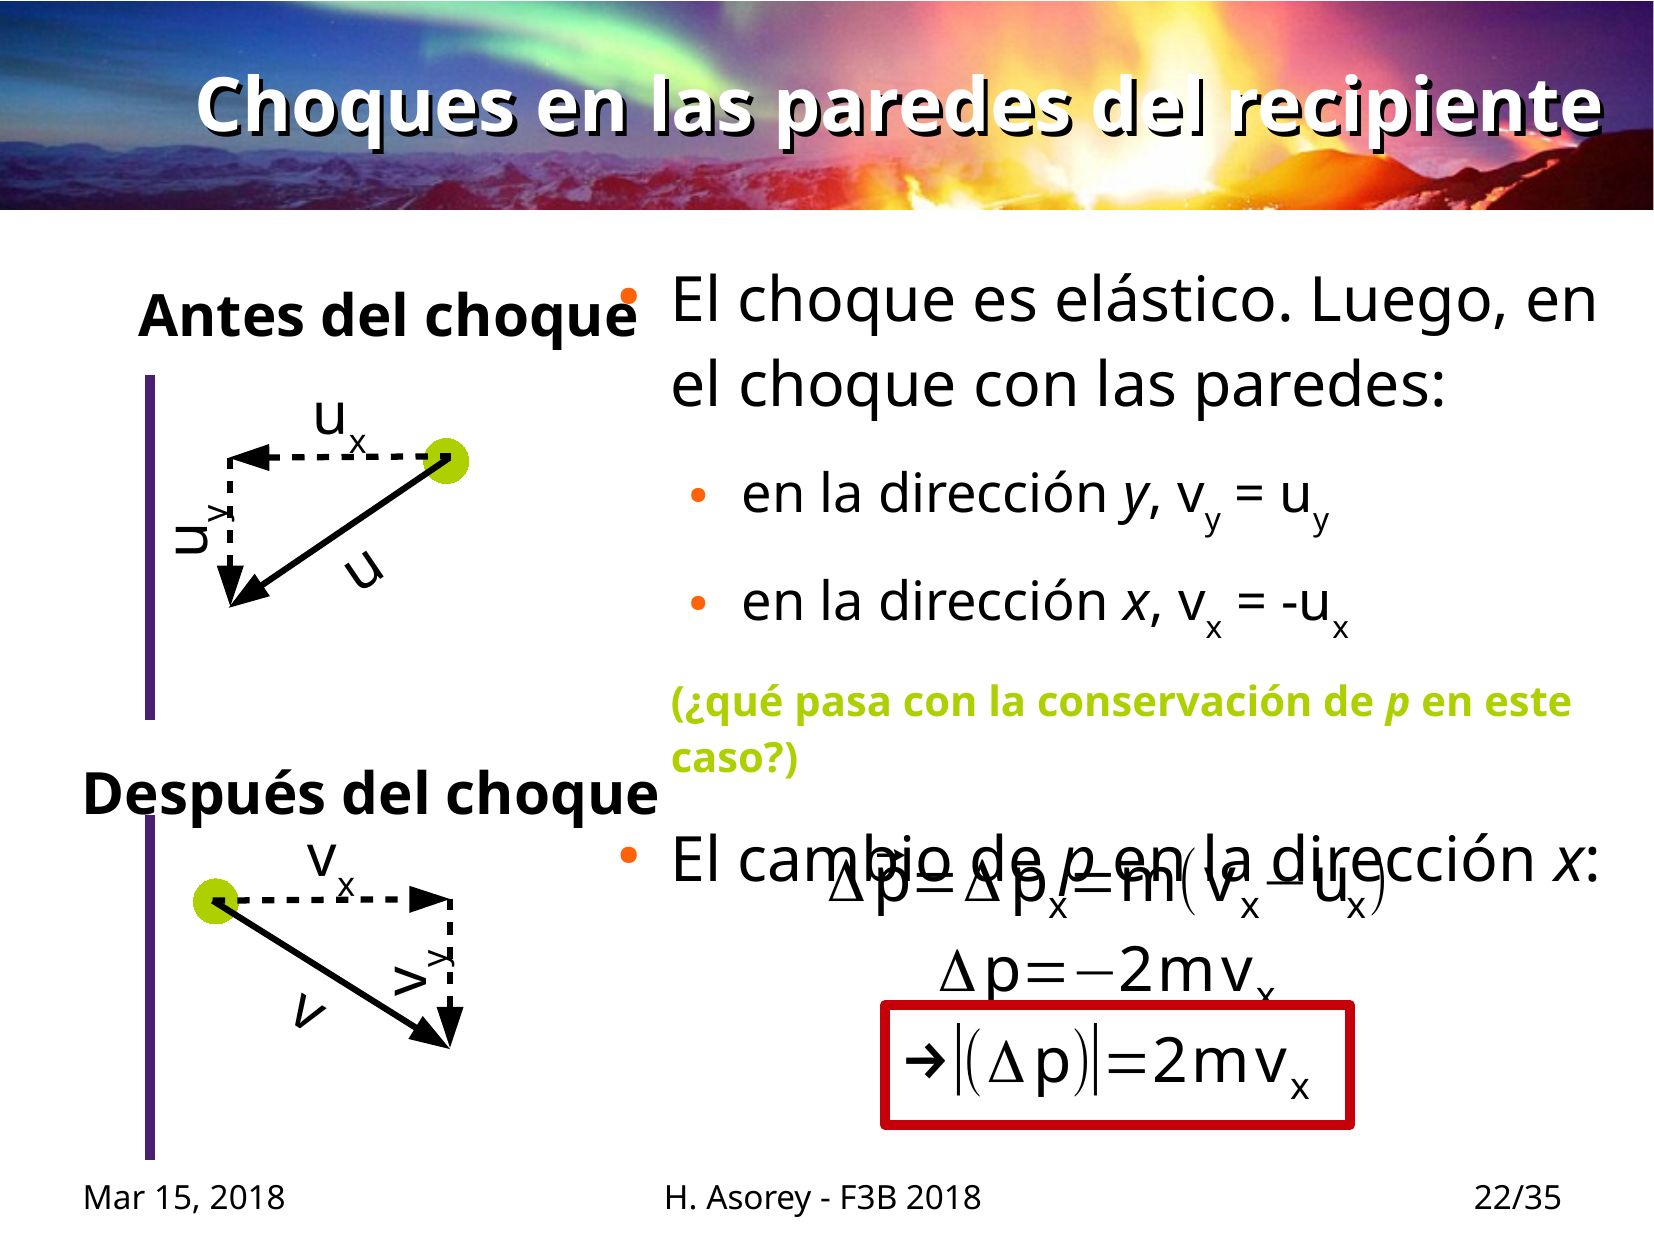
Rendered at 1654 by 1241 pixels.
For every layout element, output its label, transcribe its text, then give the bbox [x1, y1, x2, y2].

chart [819, 840, 1396, 1109]
picture [0, 1, 1654, 210]
title Choques en las paredes del recipiente [45, 15, 1606, 191]
list El choque es elástico. Luego, en el choque con las paredes: en la dirección y, vy = uy en la dirección x, vx = -ux (¿qué pasa con la conservación de p en este caso?) El cambio de p en la dirección x: [600, 255, 1606, 1156]
text_box [423, 438, 469, 484]
text_box [193, 878, 239, 924]
chart [890, 1010, 1345, 1109]
text_box Después del choque [66, 744, 604, 831]
text_box Antes del choque [123, 267, 588, 354]
